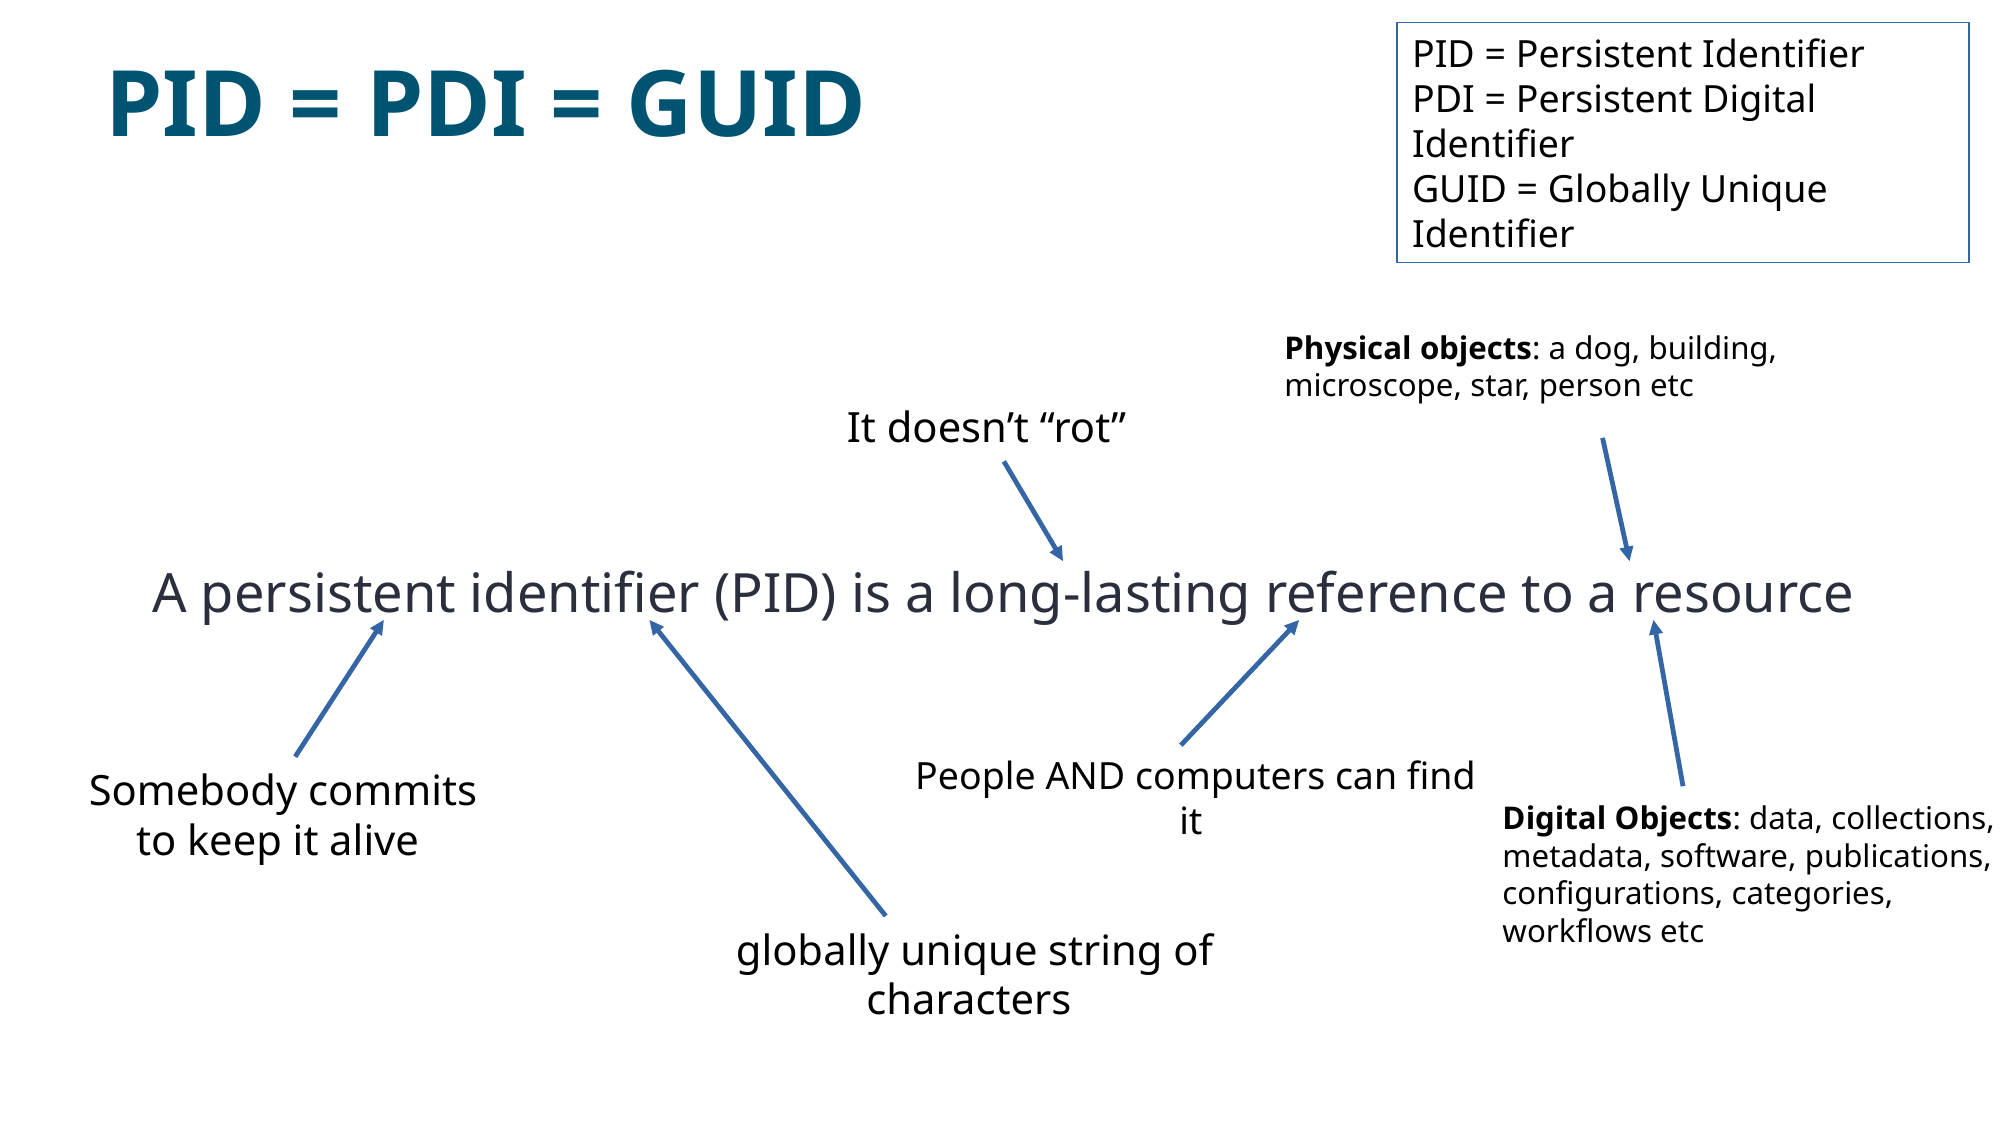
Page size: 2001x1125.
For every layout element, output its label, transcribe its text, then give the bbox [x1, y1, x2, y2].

text_box Physical objects: a dog, building, microscope, star, person etc [1269, 320, 1949, 436]
title PID = PDI = GUID [59, 16, 913, 198]
subtitle A persistent identifier (PID) is a long-lasting reference to a resource [59, 531, 1949, 650]
text_box It doesn’t “rot” [708, 393, 1265, 455]
text_box People AND computers can find it [885, 745, 1506, 857]
text_box globally unique string of characters [708, 916, 1241, 1093]
text_box PID = Persistent Identifier PDI = Persistent Digital Identifier GUID = Globally Unique Identifier [1397, 22, 1969, 263]
text_box Somebody commits to keep it alive [63, 756, 502, 957]
text_box Digital Objects: data, collections, metadata, software, publications, configurations, categories, workflows etc [1487, 791, 2000, 945]
